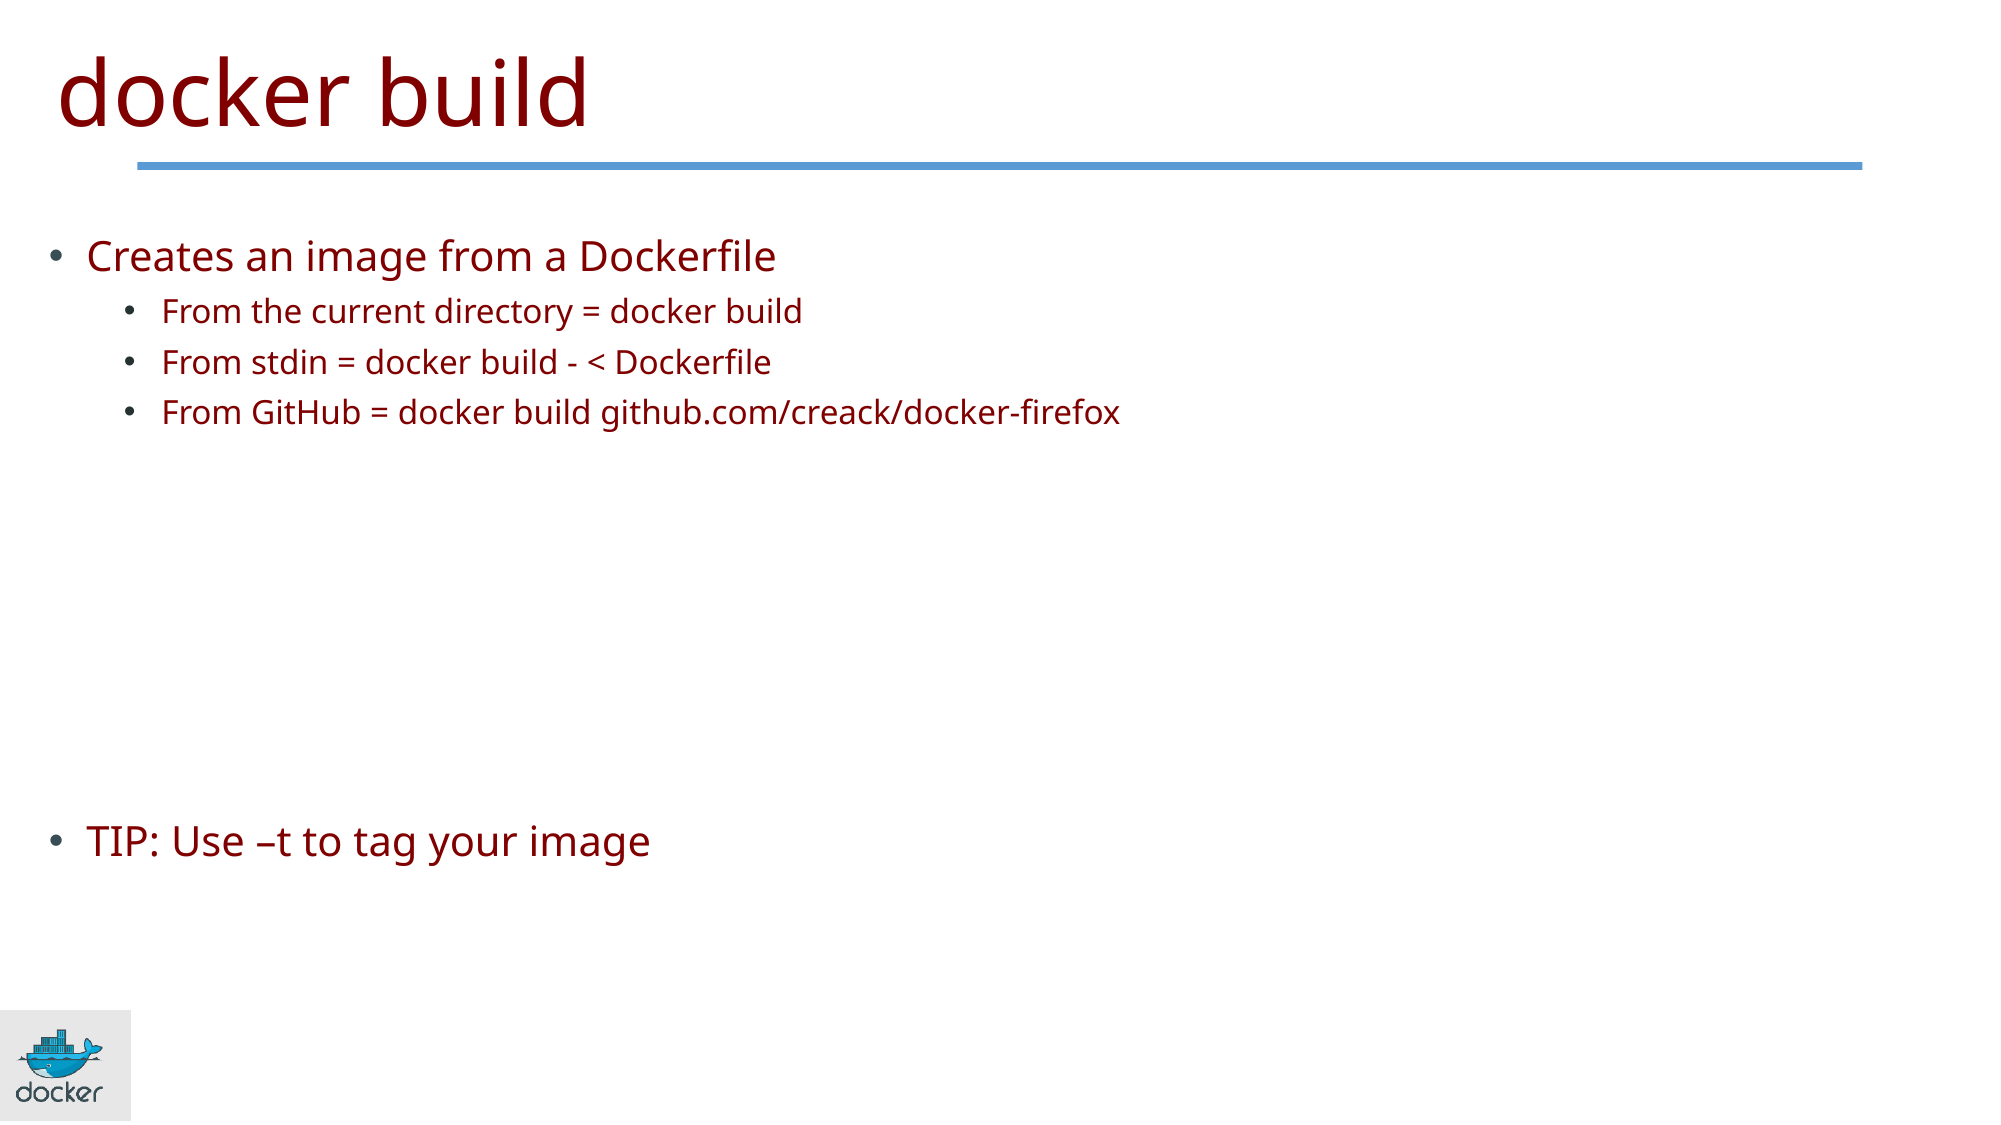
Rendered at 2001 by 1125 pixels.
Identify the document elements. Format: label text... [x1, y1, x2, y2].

text_box docker build [41, 34, 2000, 145]
picture [0, 1010, 131, 1121]
text_box Creates an image from a Dockerfile From the current directory = docker build From stdin = docker build - < Dockerfile From GitHub = docker build github.com/creack/docker-firefox TIP: Use –t to tag your image [33, 222, 2000, 1028]
